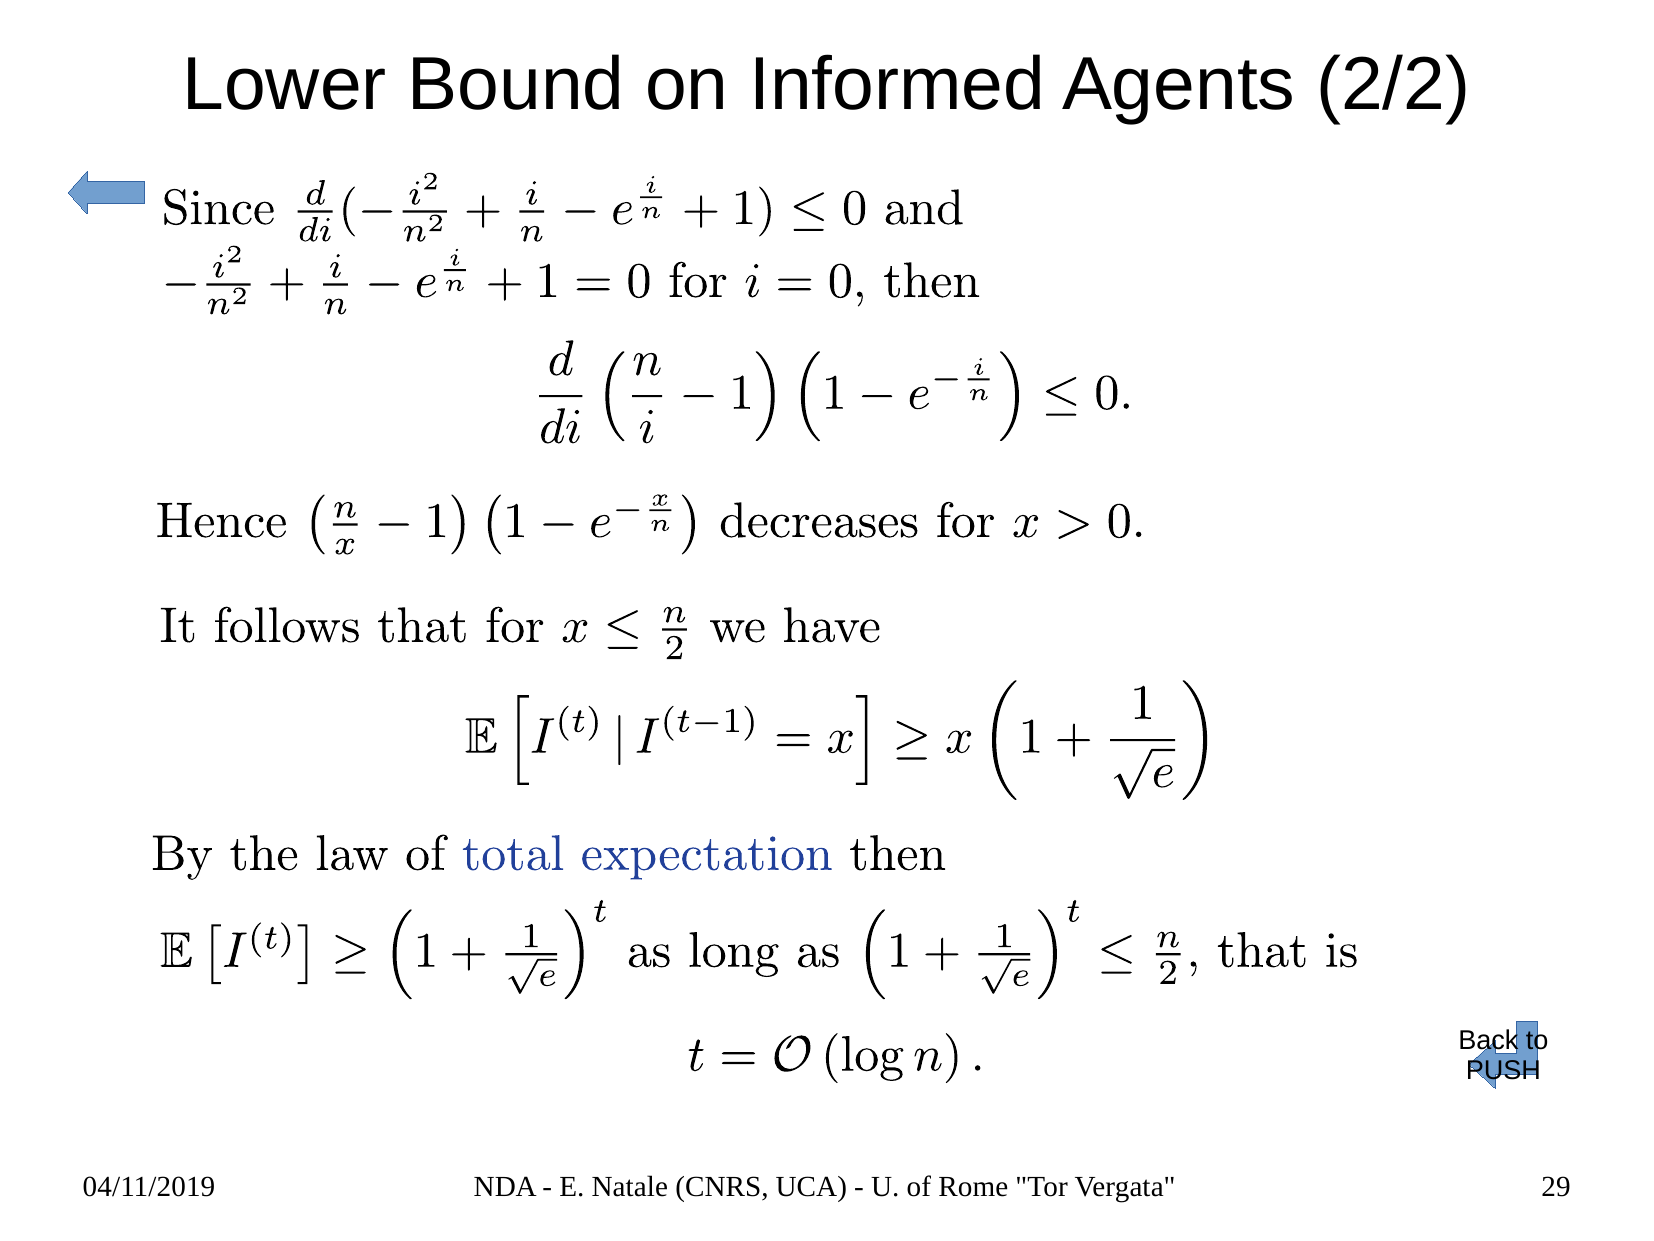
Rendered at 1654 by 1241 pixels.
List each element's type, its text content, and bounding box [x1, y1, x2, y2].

text_box [688, 1033, 981, 1084]
text_box [157, 494, 1142, 555]
text_box [164, 172, 980, 315]
title Lower Bound on Informed Agents (2/2) [82, 15, 1571, 152]
text_box [68, 171, 145, 214]
text_box [465, 680, 1208, 800]
text_box [539, 340, 1129, 444]
text_box [160, 606, 880, 660]
text_box [152, 834, 946, 880]
text_box Back to PUSH [1473, 1021, 1538, 1089]
text_box [160, 899, 1357, 1000]
